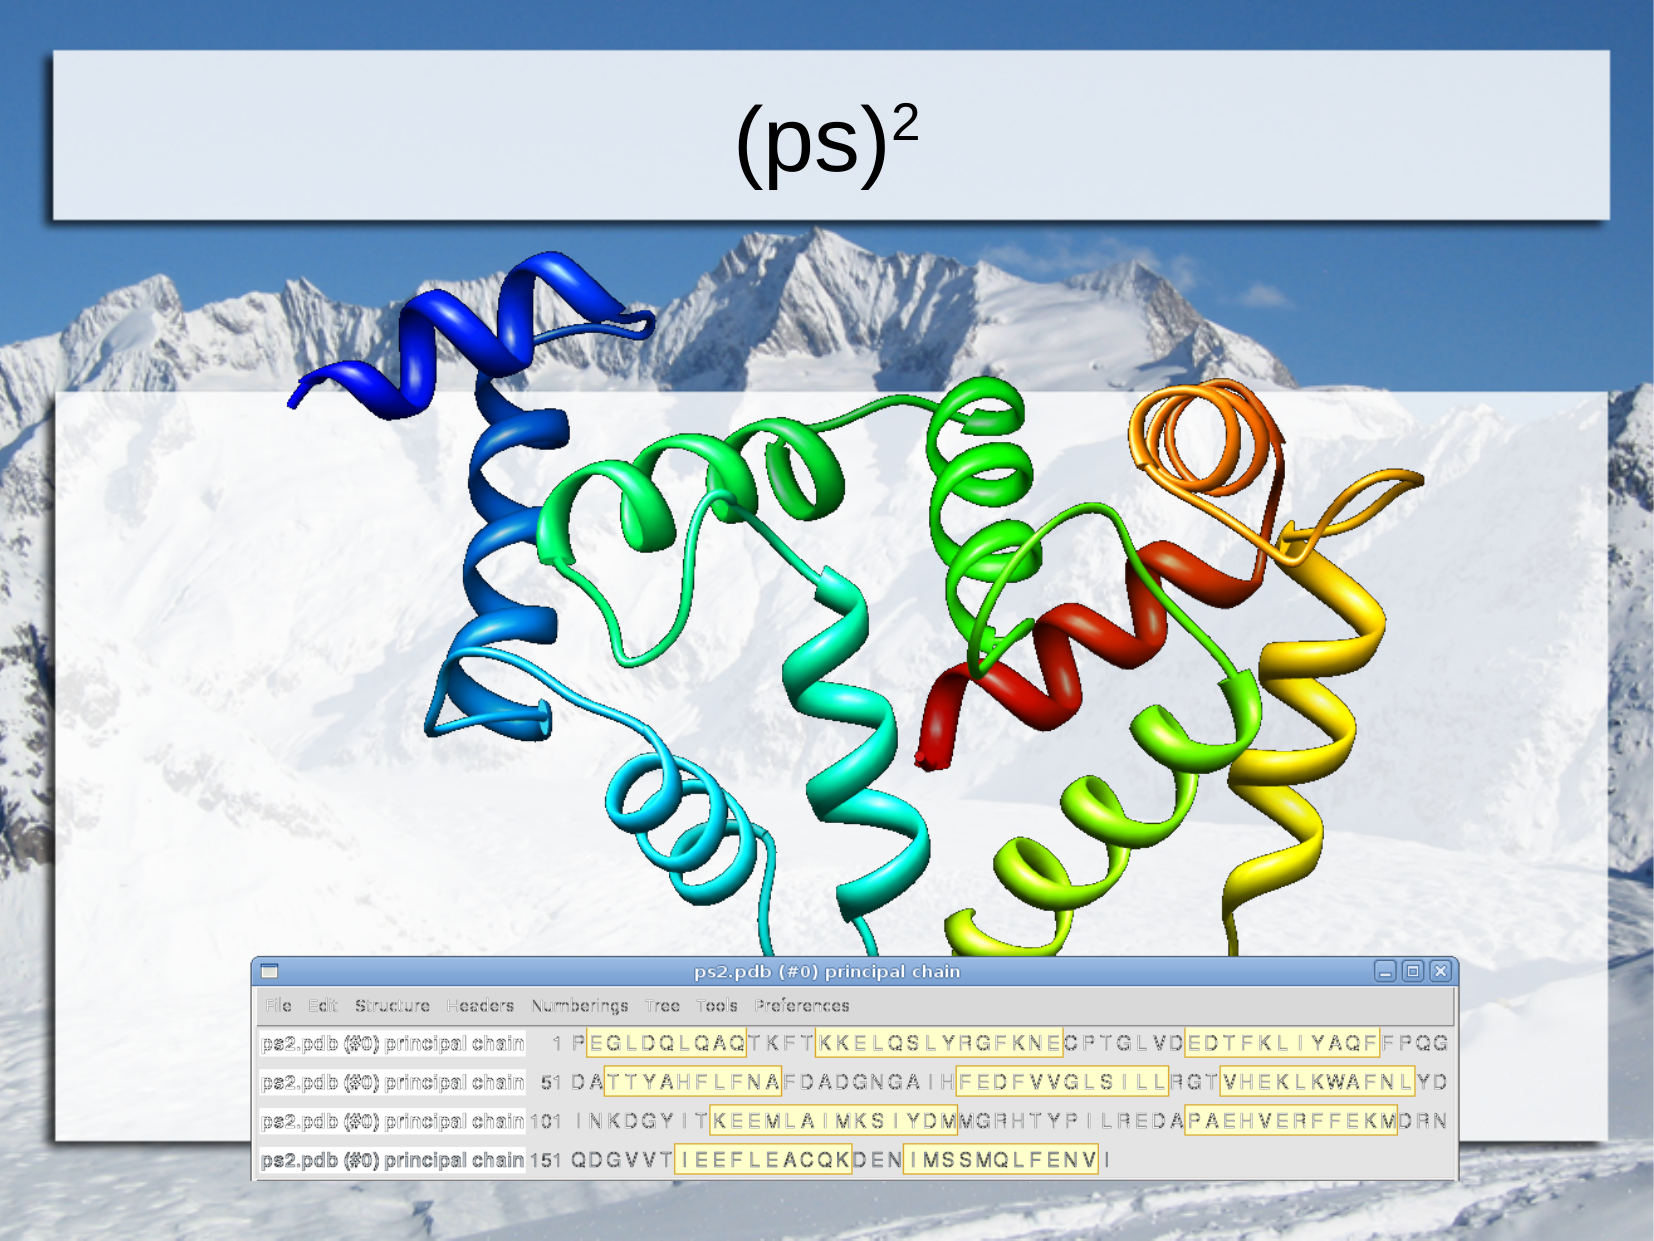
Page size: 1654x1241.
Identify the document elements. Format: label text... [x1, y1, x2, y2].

picture [0, 0, 1654, 1241]
title (ps)2 [59, 68, 1595, 212]
